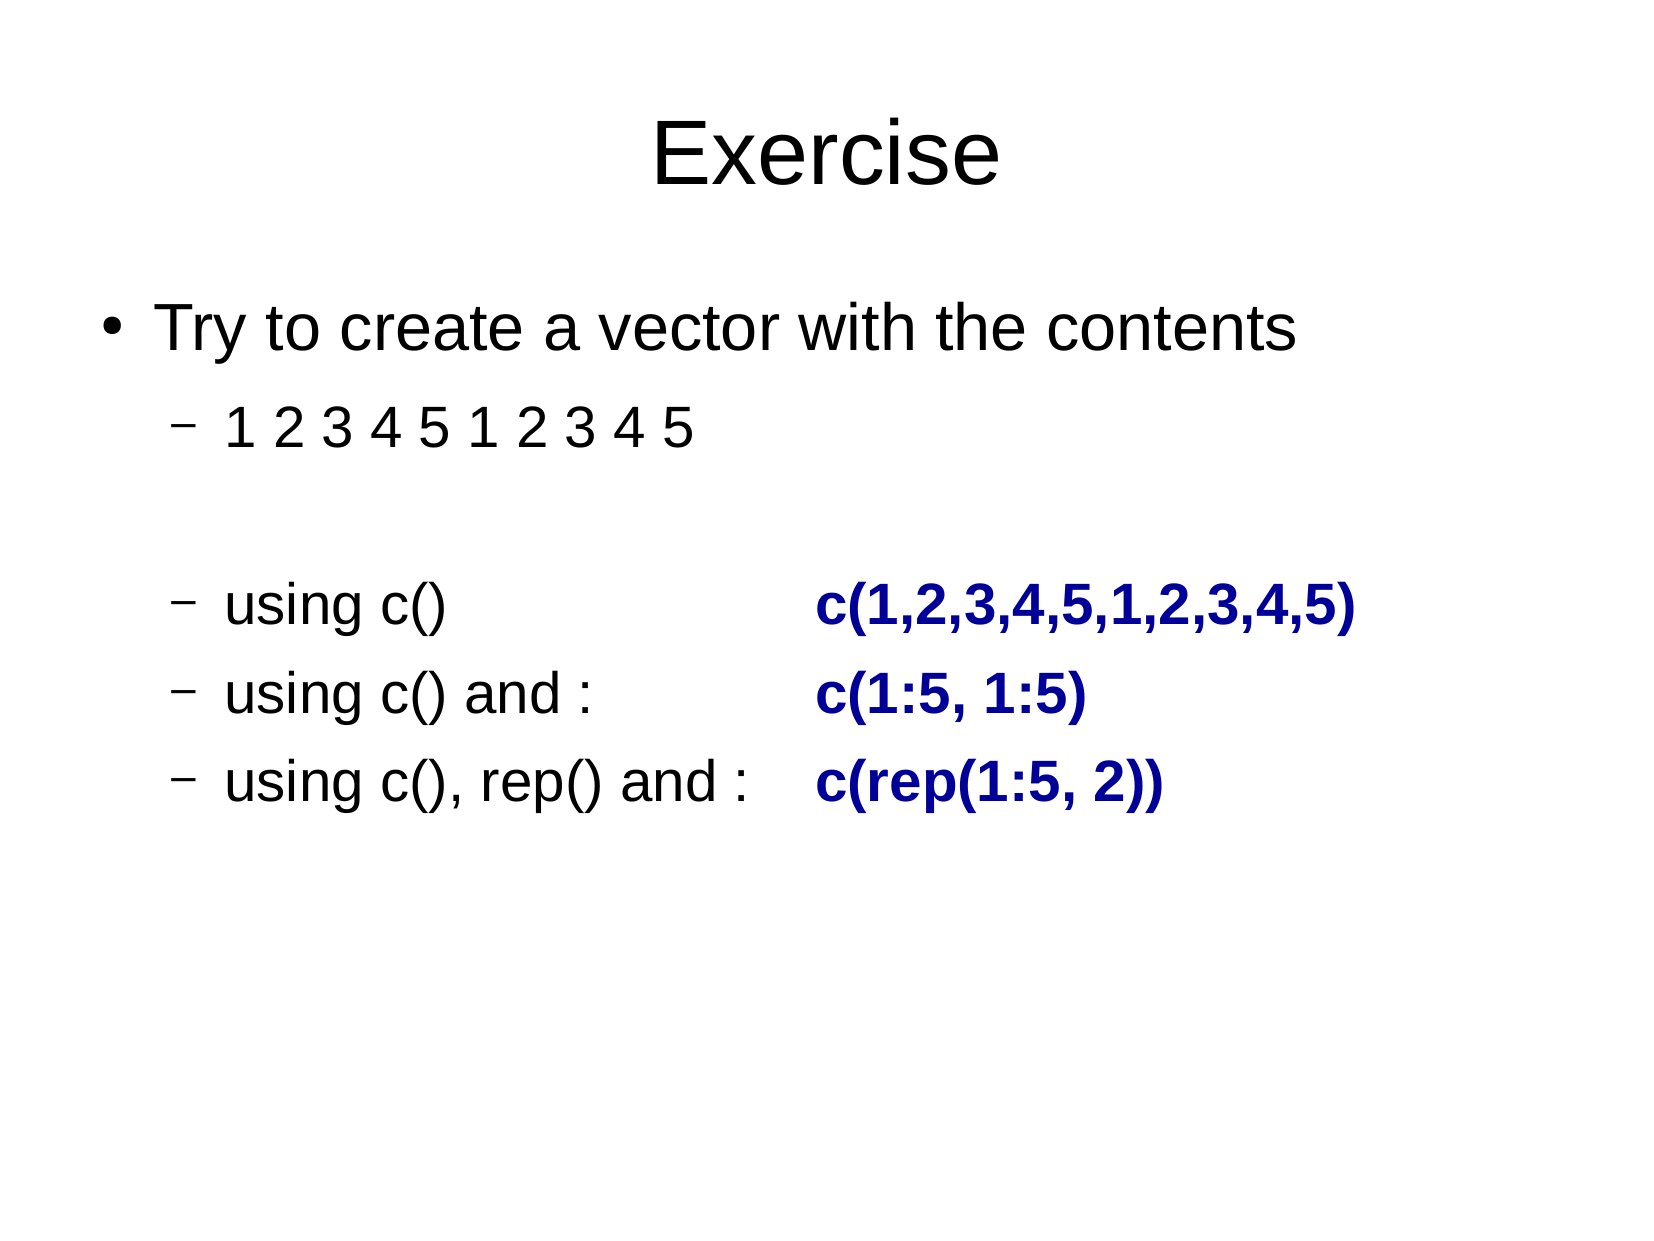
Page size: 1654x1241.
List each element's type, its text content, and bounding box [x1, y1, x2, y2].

list Try to create a vector with the contents 1 2 3 4 5 1 2 3 4 5 using c() c(1,2,3,4,5,1,2,3,4,5) using c() and : c(1:5, 1:5) using c(), rep() and : c(rep(1:5, 2)) [82, 290, 1571, 1170]
title Exercise [82, 49, 1571, 257]
